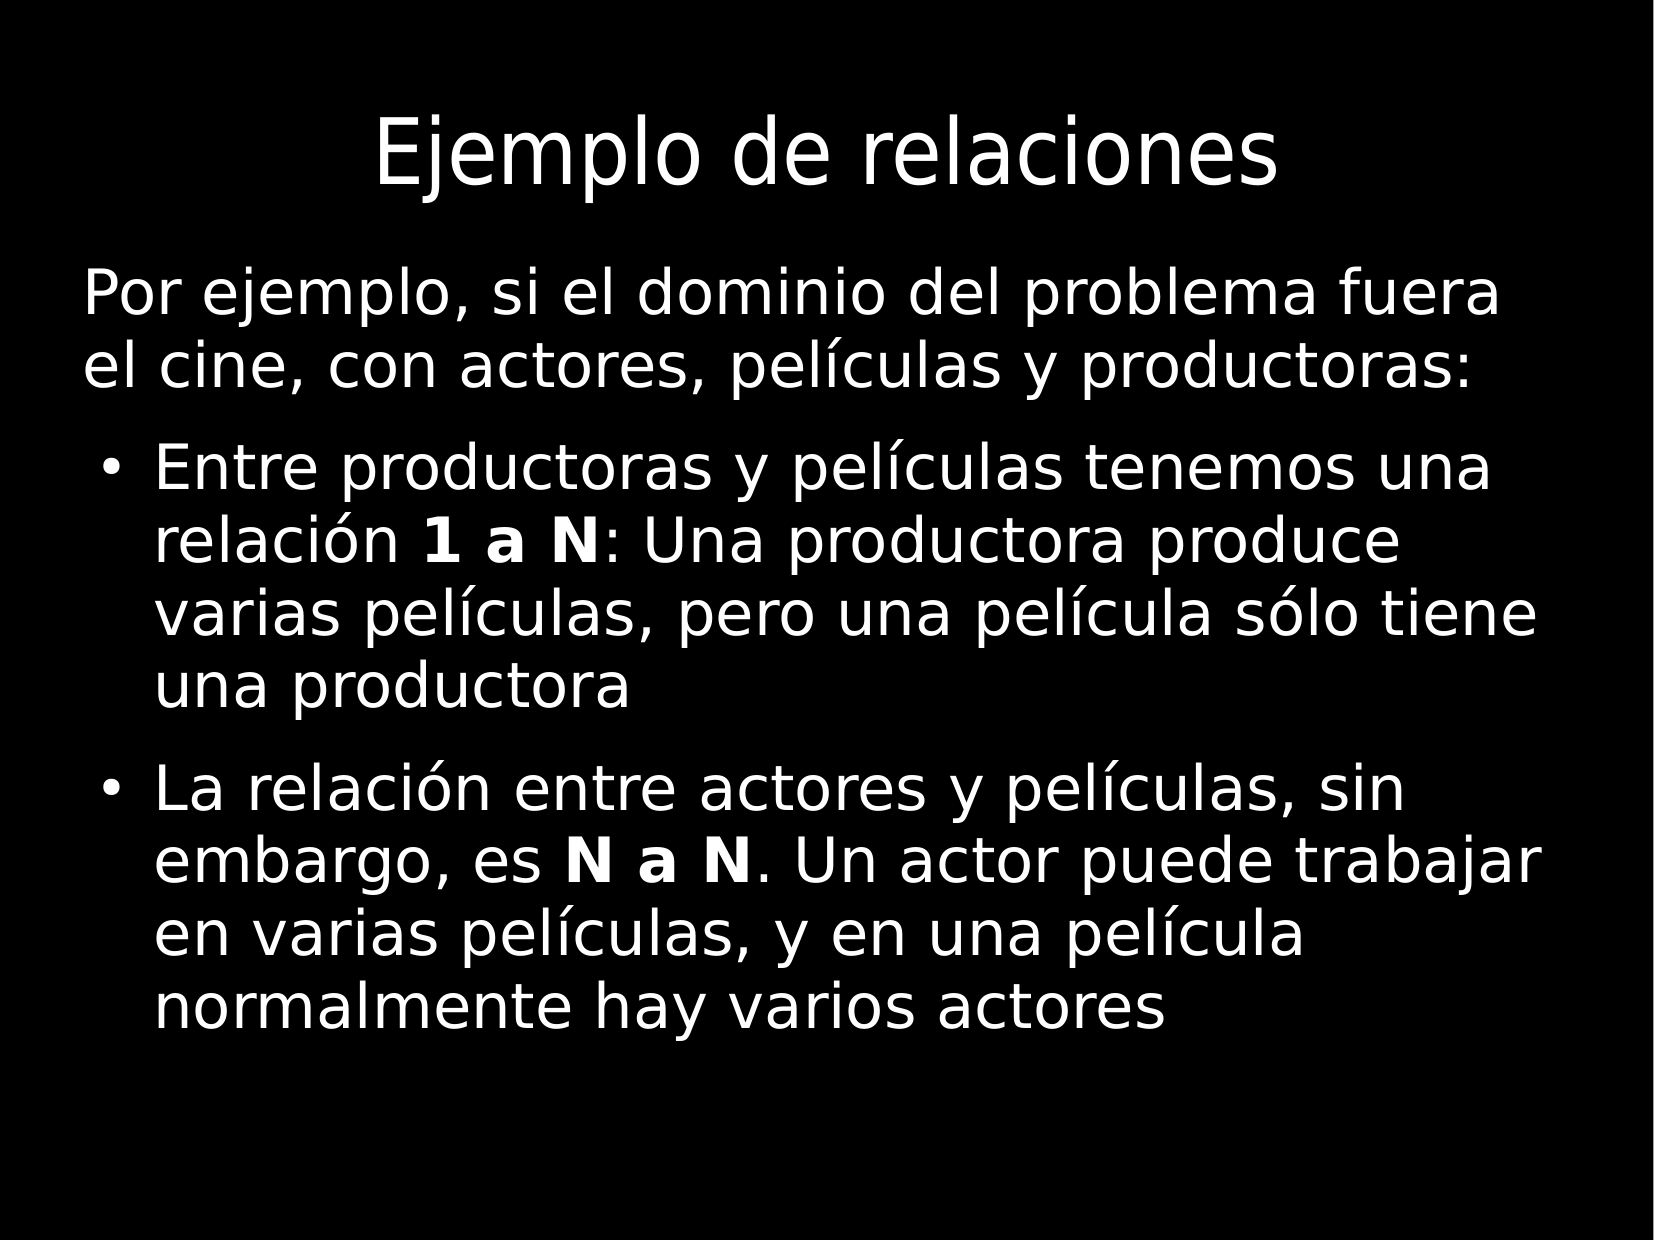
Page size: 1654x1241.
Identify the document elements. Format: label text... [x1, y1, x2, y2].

list Por ejemplo, si el dominio del problema fuera el cine, con actores, películas y productoras: Entre productoras y películas tenemos una relación 1 a N: Una productora produce varias películas, pero una película sólo tiene una productora La relación entre actores y películas, sin embargo, es N a N. Un actor puede trabajar en varias películas, y en una película normalmente hay varios actores [82, 256, 1571, 1109]
title Ejemplo de relaciones [82, 49, 1571, 256]
